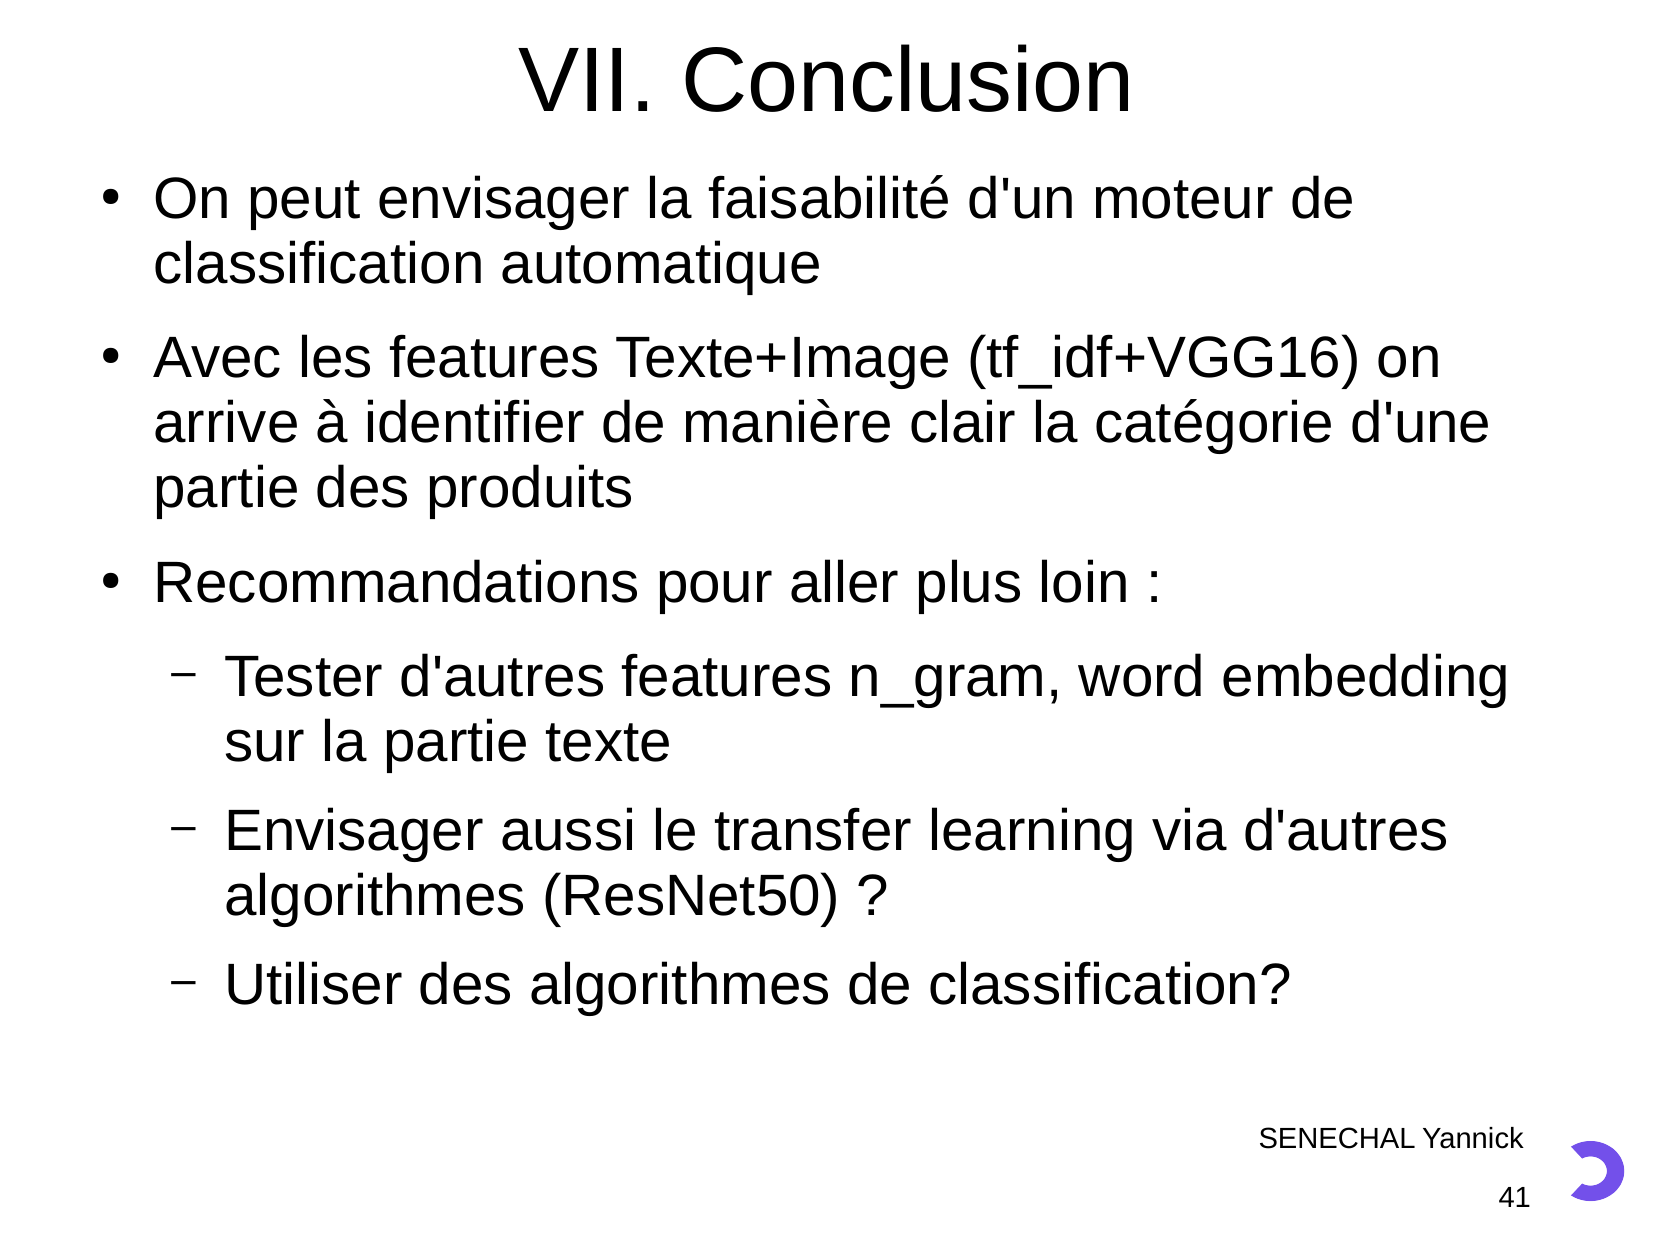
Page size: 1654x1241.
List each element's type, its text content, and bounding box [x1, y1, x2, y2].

title VII. Conclusion [82, 0, 1571, 165]
list On peut envisager la faisabilité d'un moteur de classification automatique Avec les features Texte+Image (tf_idf+VGG16) on arrive à identifier de manière clair la catégorie d'une partie des produits Recommandations pour aller plus loin : Tester d'autres features n_gram, word embedding sur la partie texte Envisager aussi le transfer learning via d'autres algorithmes (ResNet50) ? Utiliser des algorithmes de classification? [82, 165, 1571, 1221]
picture [1571, 1125, 1642, 1217]
